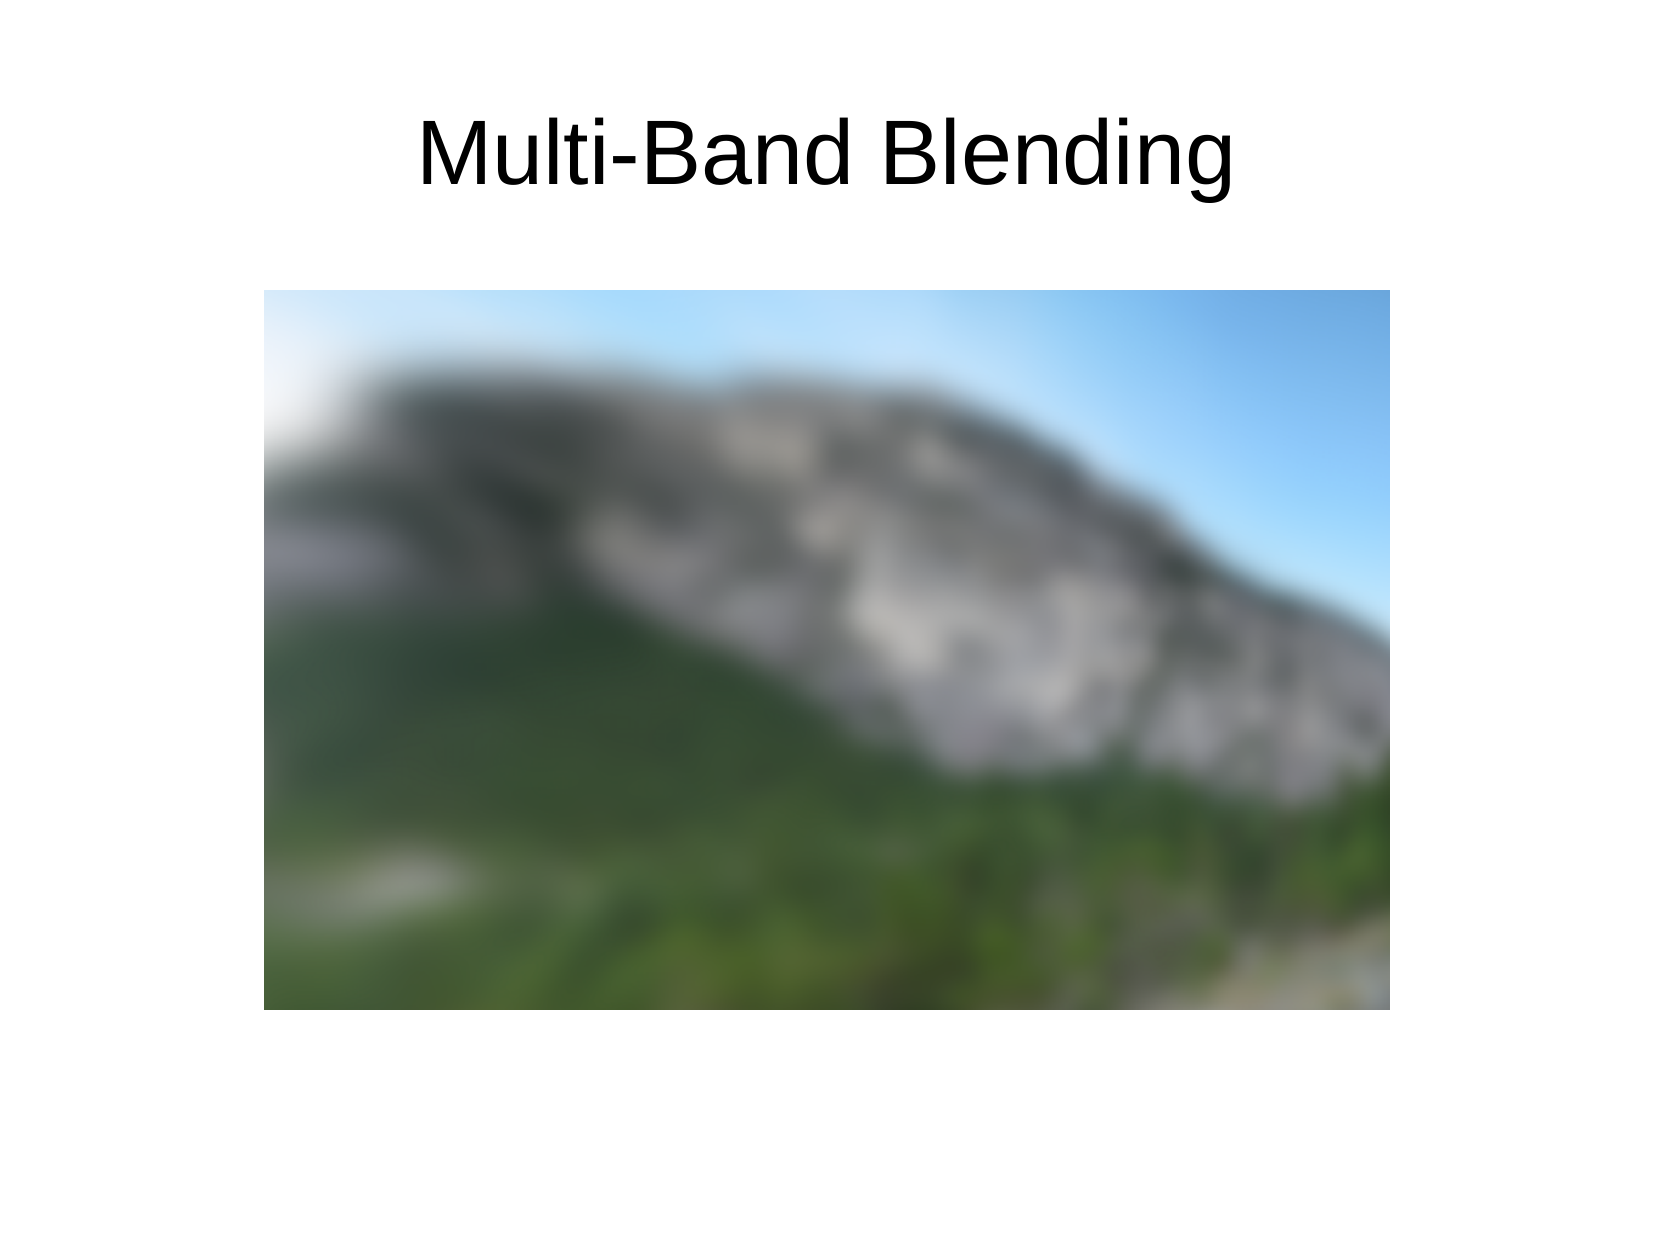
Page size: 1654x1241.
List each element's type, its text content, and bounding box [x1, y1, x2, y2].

title Multi-Band Blending [82, 49, 1571, 257]
picture [264, 290, 1390, 1010]
